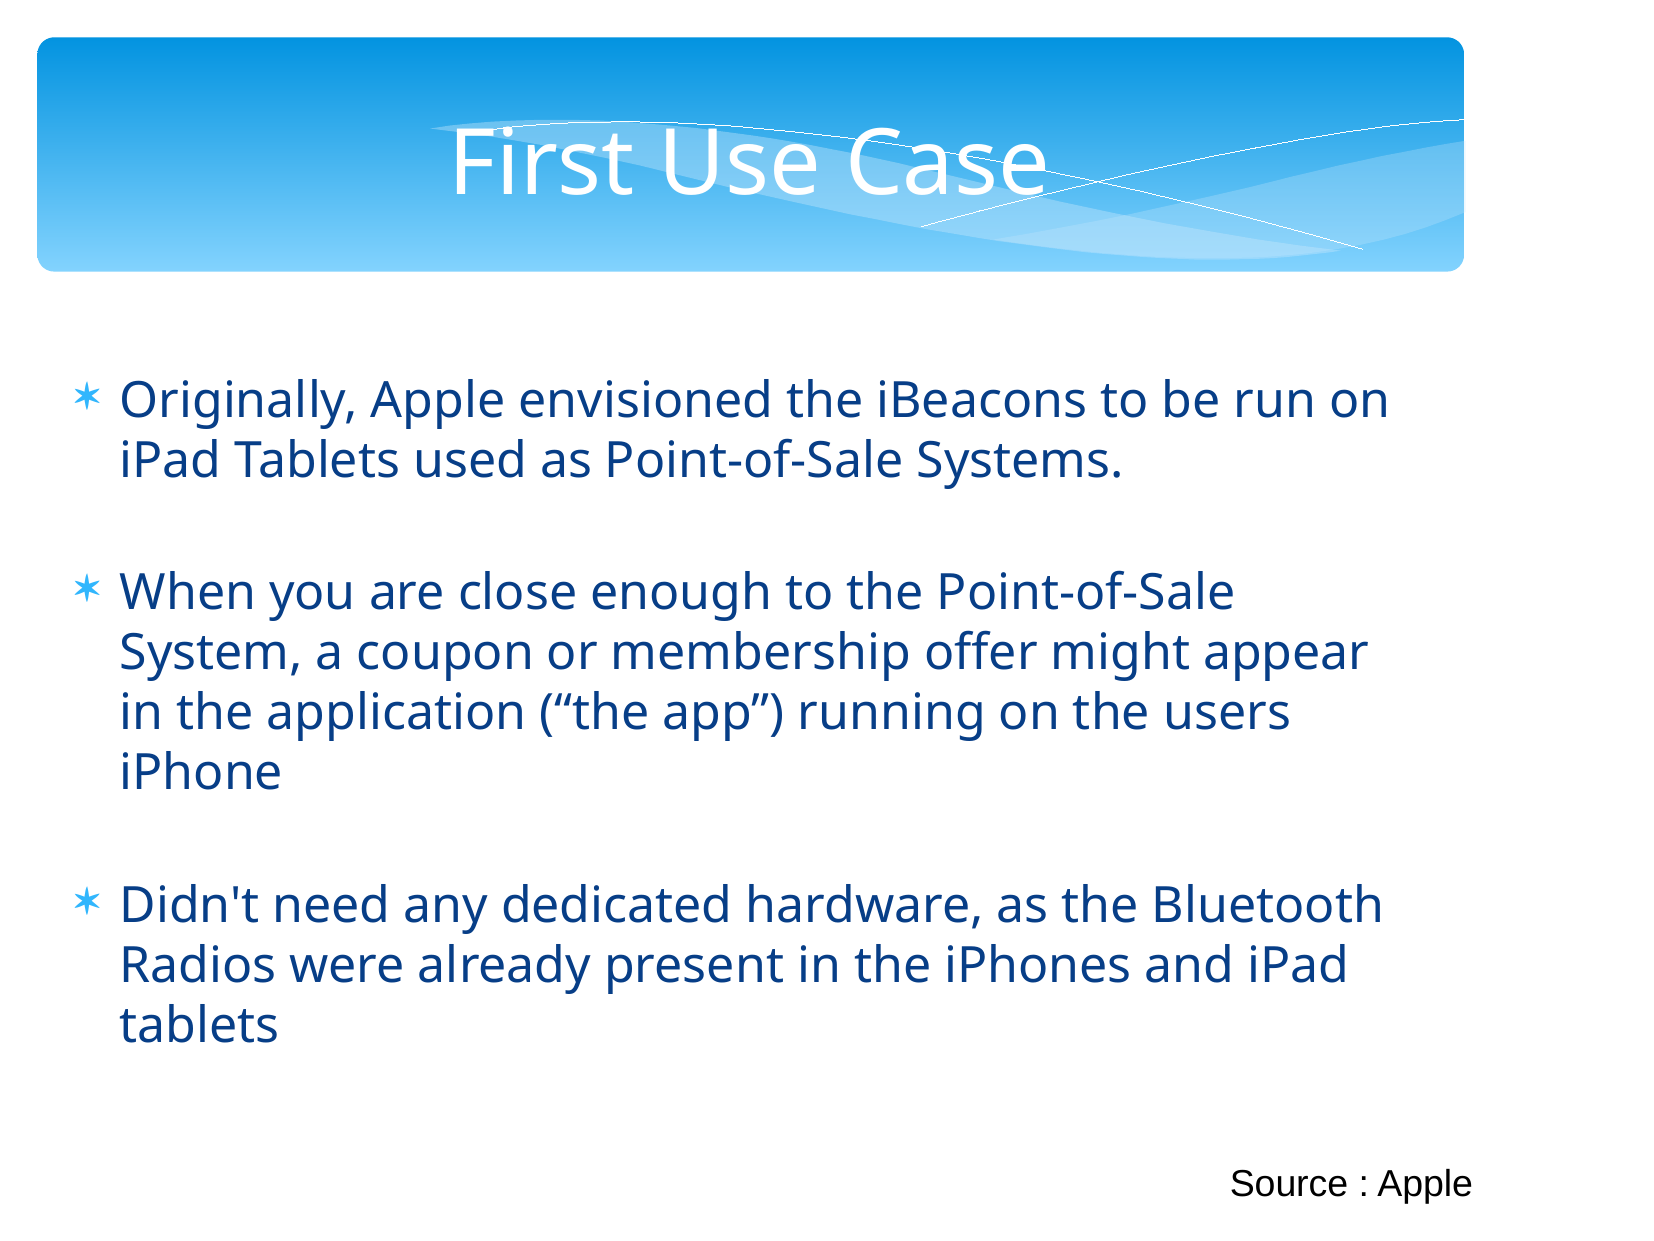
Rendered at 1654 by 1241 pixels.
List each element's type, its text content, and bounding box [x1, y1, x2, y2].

list Originally, Apple envisioned the iBeacons to be run on iPad Tablets used as Point-of-Sale Systems. When you are close enough to the Point-of-Sale System, a coupon or membership offer might appear in the application (“the app”) running on the users iPhone Didn't need any dedicated hardware, as the Bluetooth Radios were already present in the iPhones and iPad tablets [60, 360, 1426, 1141]
title First Use Case [74, 55, 1425, 261]
text_box Source : Apple [1214, 1154, 1654, 1221]
